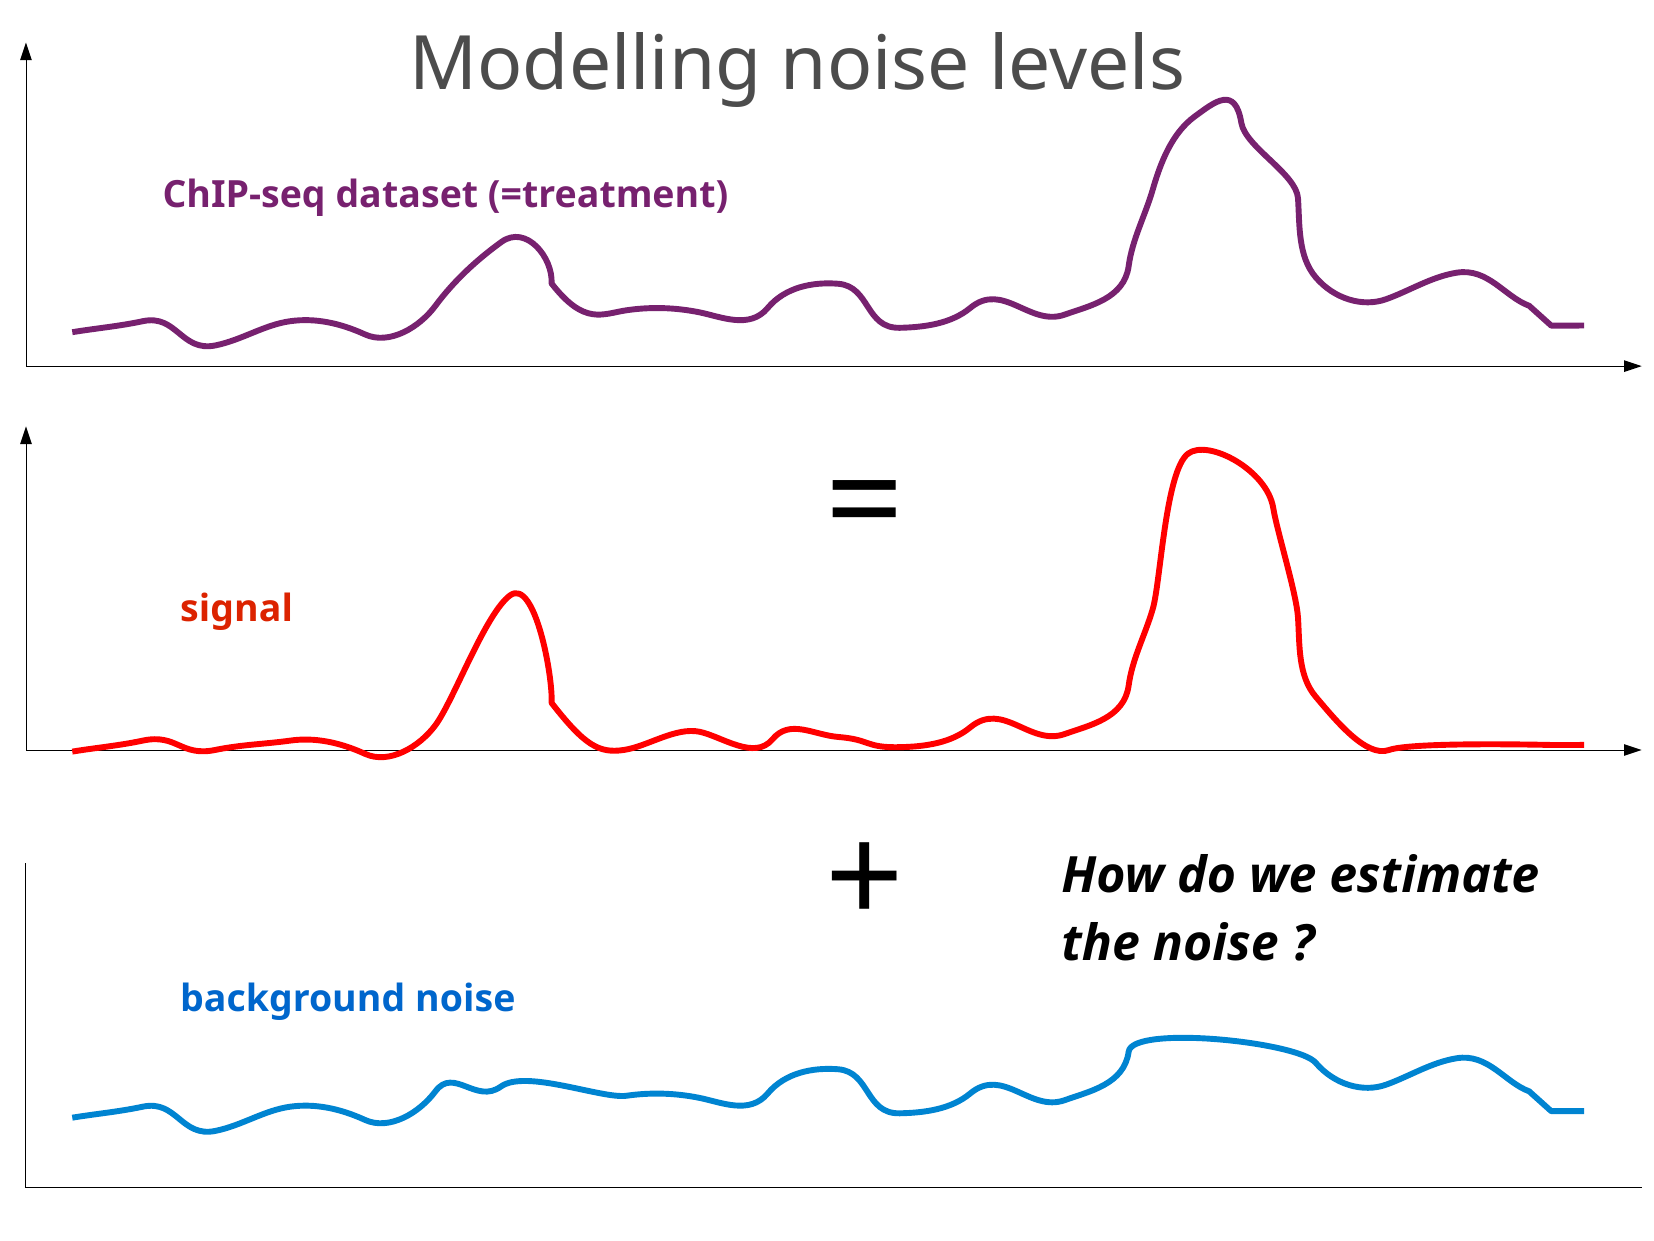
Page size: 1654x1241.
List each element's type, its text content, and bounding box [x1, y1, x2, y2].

text_box + [810, 770, 956, 946]
title Modelling noise levels [53, 0, 1542, 136]
text_box background noise [165, 963, 572, 1023]
text_box How do we estimate the noise ? [1046, 831, 1651, 964]
text_box ChIP-seq dataset (=treatment) [147, 160, 830, 220]
text_box signal [165, 574, 322, 633]
text_box = [810, 393, 956, 569]
